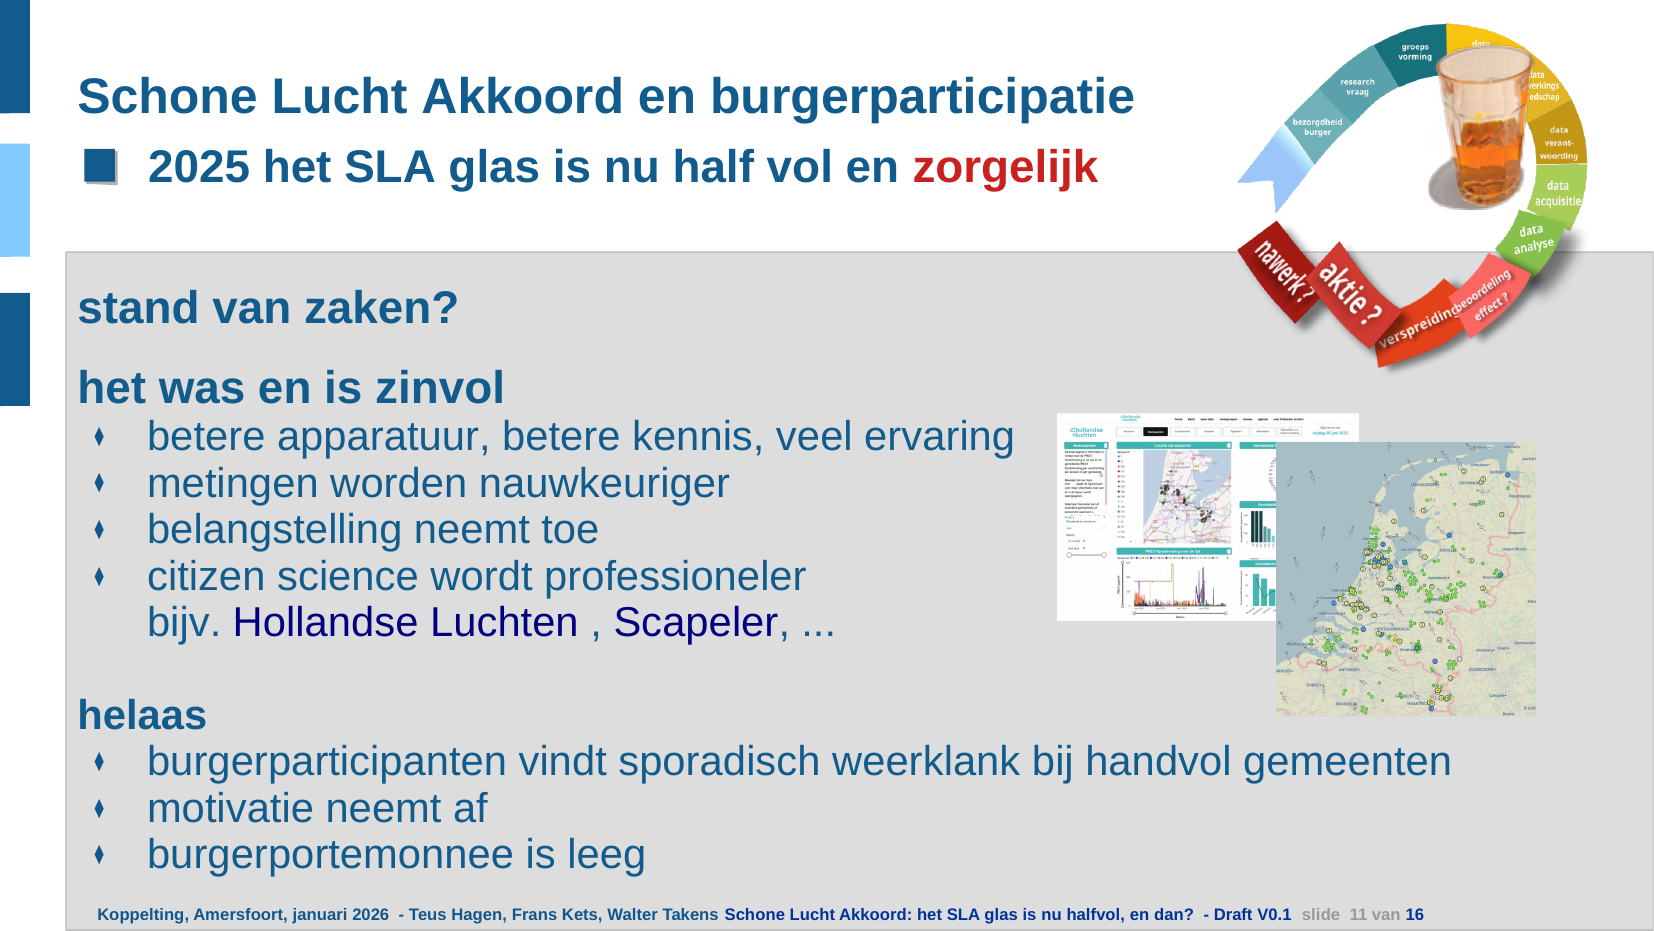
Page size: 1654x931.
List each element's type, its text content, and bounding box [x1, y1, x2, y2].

picture [1226, 23, 1595, 408]
title 2025 het SLA glas is nu half vol en zorgelijk [77, 95, 1428, 210]
picture [1057, 413, 1536, 717]
title Schone Lucht Akkoord en burgerparticipatie [77, 24, 1489, 95]
list stand van zaken? het was en is zinvol betere apparatuur, betere kennis, veel ervaring metingen worden nauwkeuriger belangstelling neemt toe citizen science wordt professioneler bijv. Hollandse Luchten , Scapeler, ... helaas burgerparticipanten vindt sporadisch weerklank bij handvol gemeenten motivatie neemt af burgerportemonnee is leeg [77, 253, 1550, 931]
